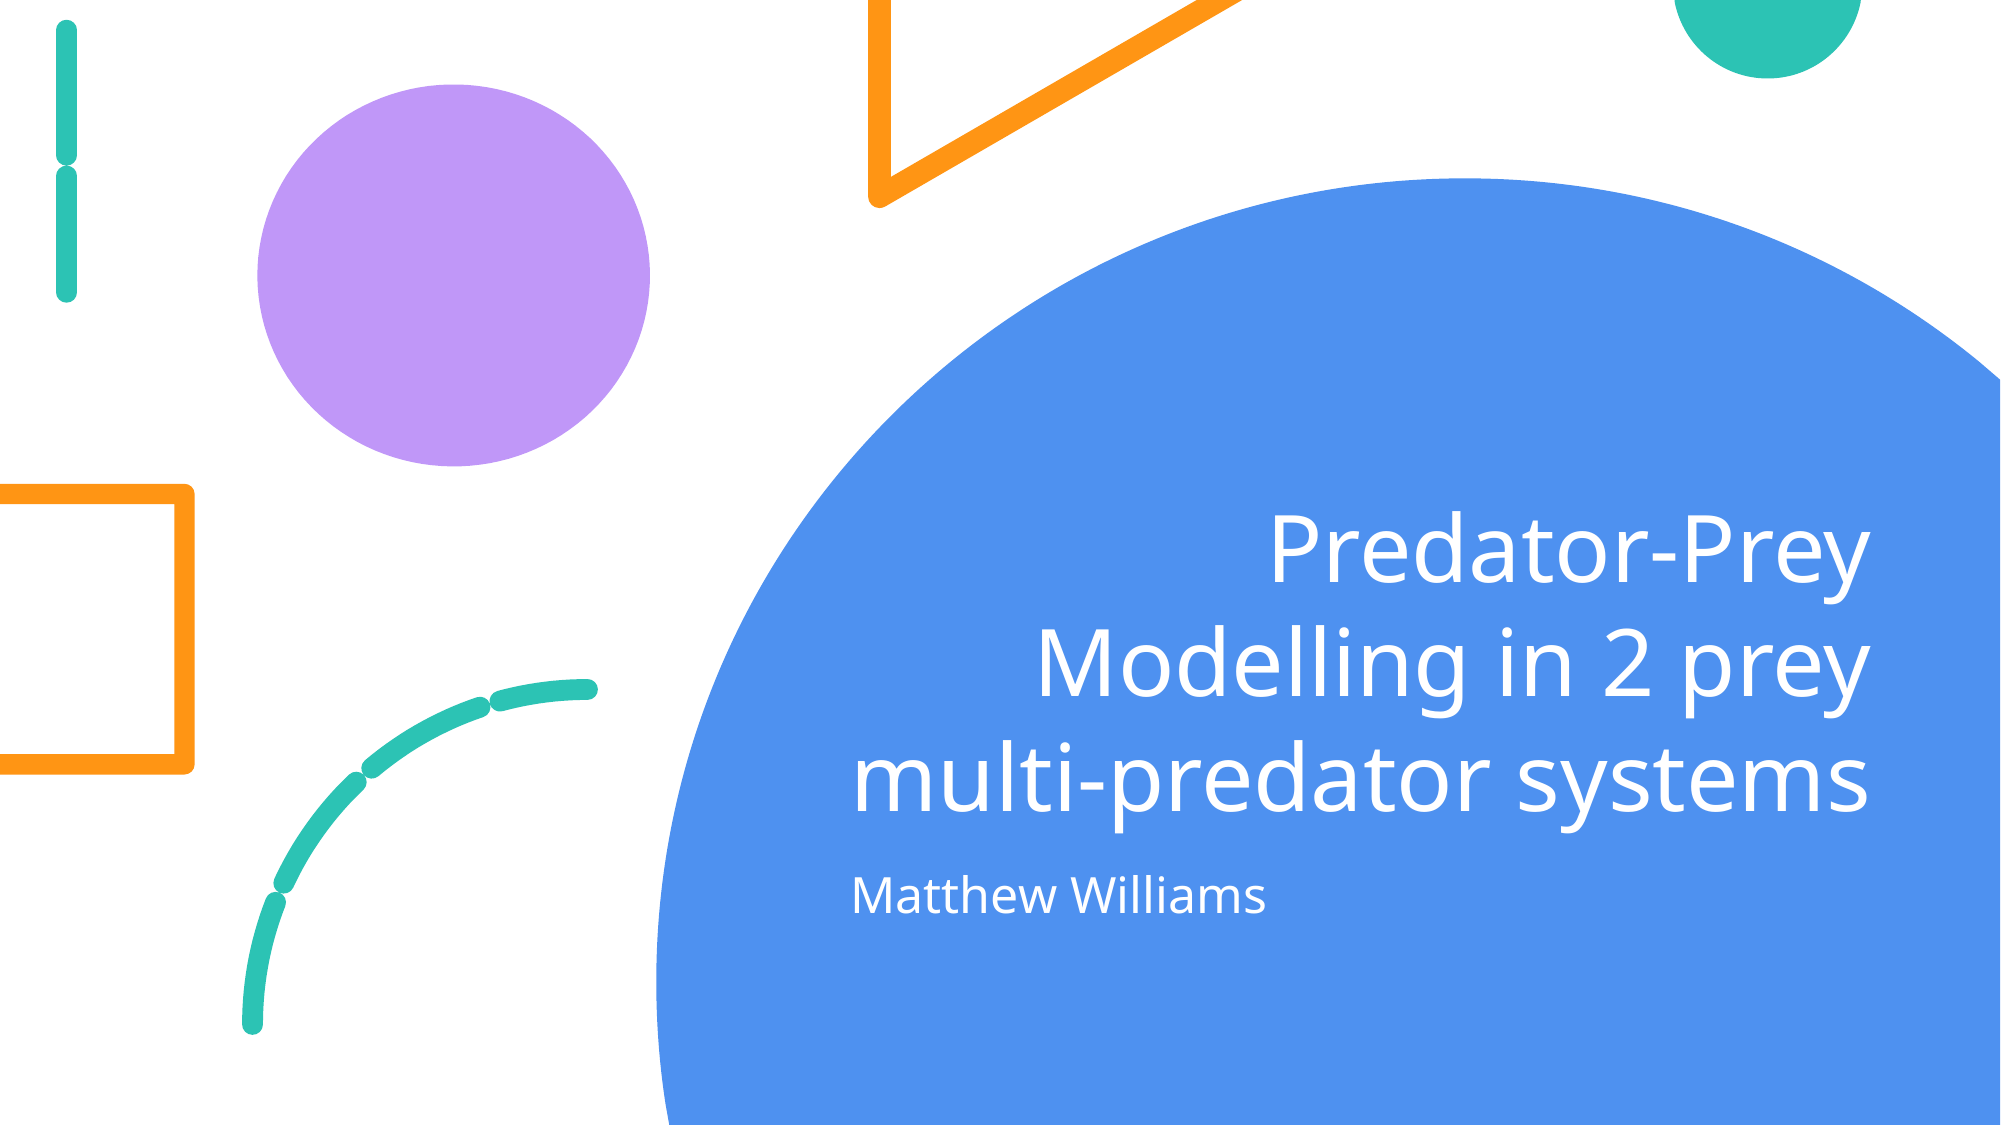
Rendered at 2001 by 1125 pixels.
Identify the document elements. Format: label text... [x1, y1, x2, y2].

subtitle Matthew Williams [835, 856, 1917, 1021]
title Predator-Prey Modelling in 2 prey multi-predator systems [835, 450, 1917, 842]
